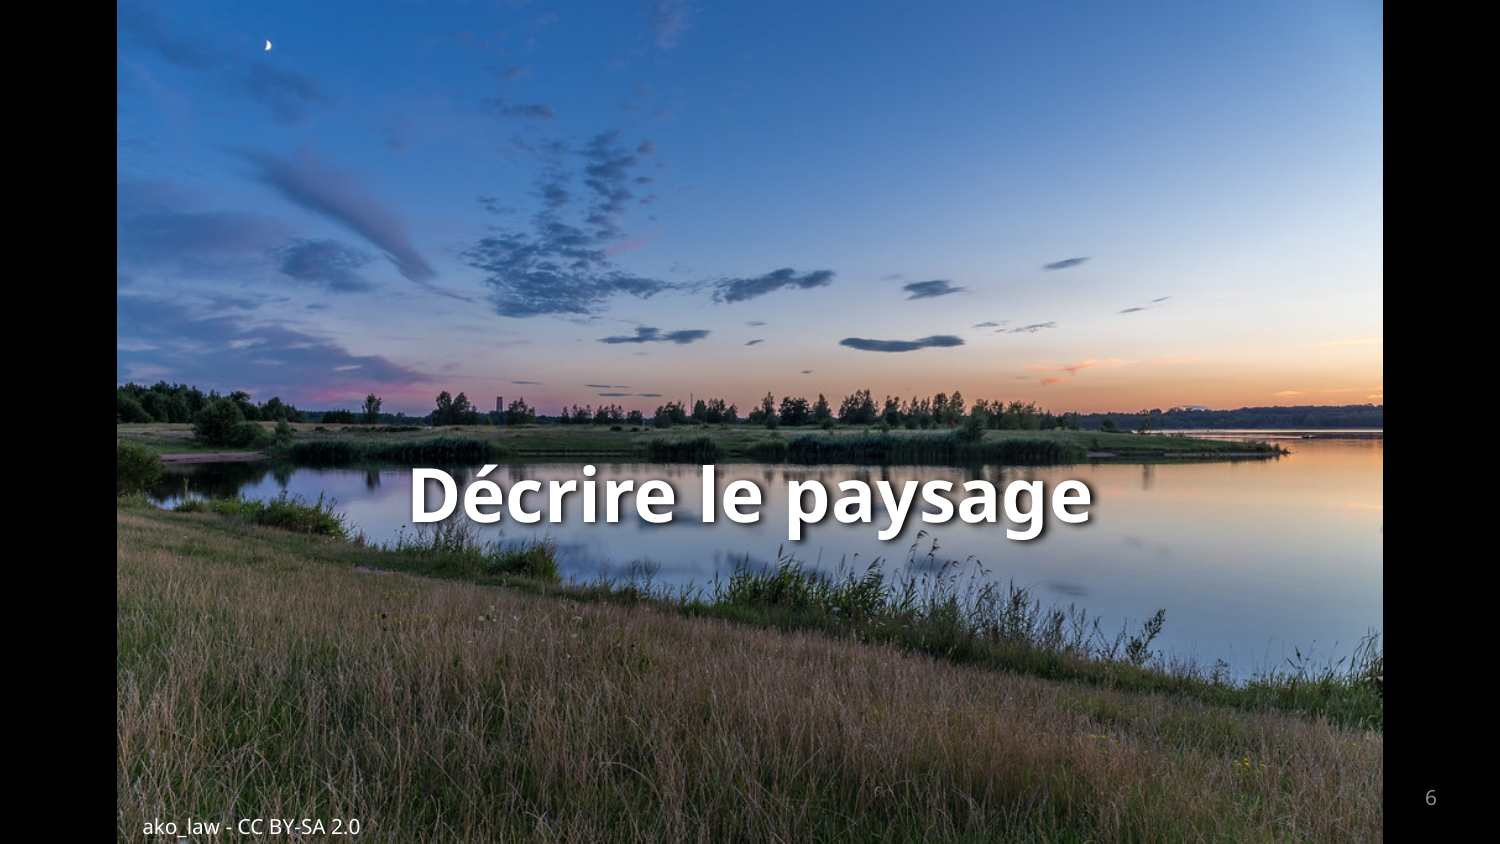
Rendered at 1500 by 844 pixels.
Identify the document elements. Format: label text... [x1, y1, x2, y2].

slide_number <numéro> [1240, 767, 1437, 813]
text_box ako_law - CC BY-SA 2.0 [112, 804, 396, 844]
picture [117, 0, 1383, 844]
list Décrire le paysage [189, 437, 1312, 548]
